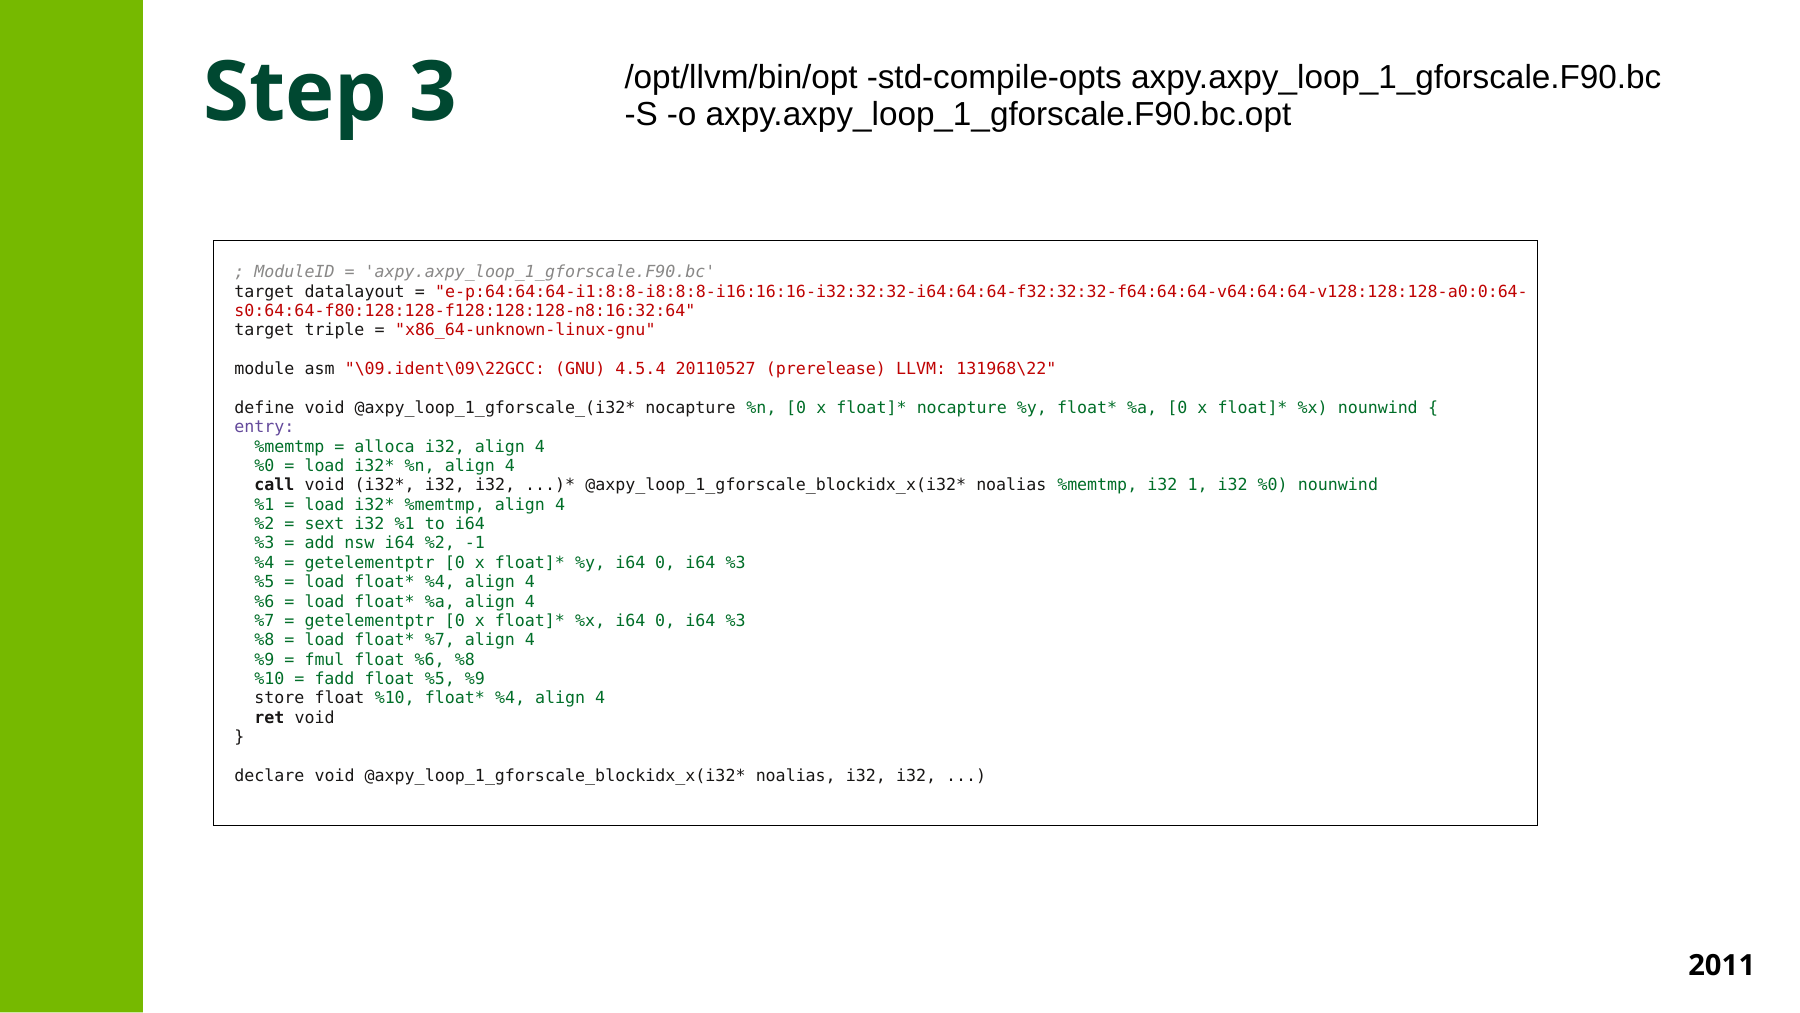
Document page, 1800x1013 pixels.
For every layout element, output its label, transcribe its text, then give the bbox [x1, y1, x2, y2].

title Step 3 [188, 40, 1733, 211]
chart [233, 262, 1537, 825]
text_box /opt/llvm/bin/opt -std-compile-opts axpy.axpy_loop_1_gforscale.F90.bc -S -o axpy.axpy_loop_1_gforscale.F90.bc.opt [609, 51, 1678, 141]
chart [233, 262, 1615, 874]
